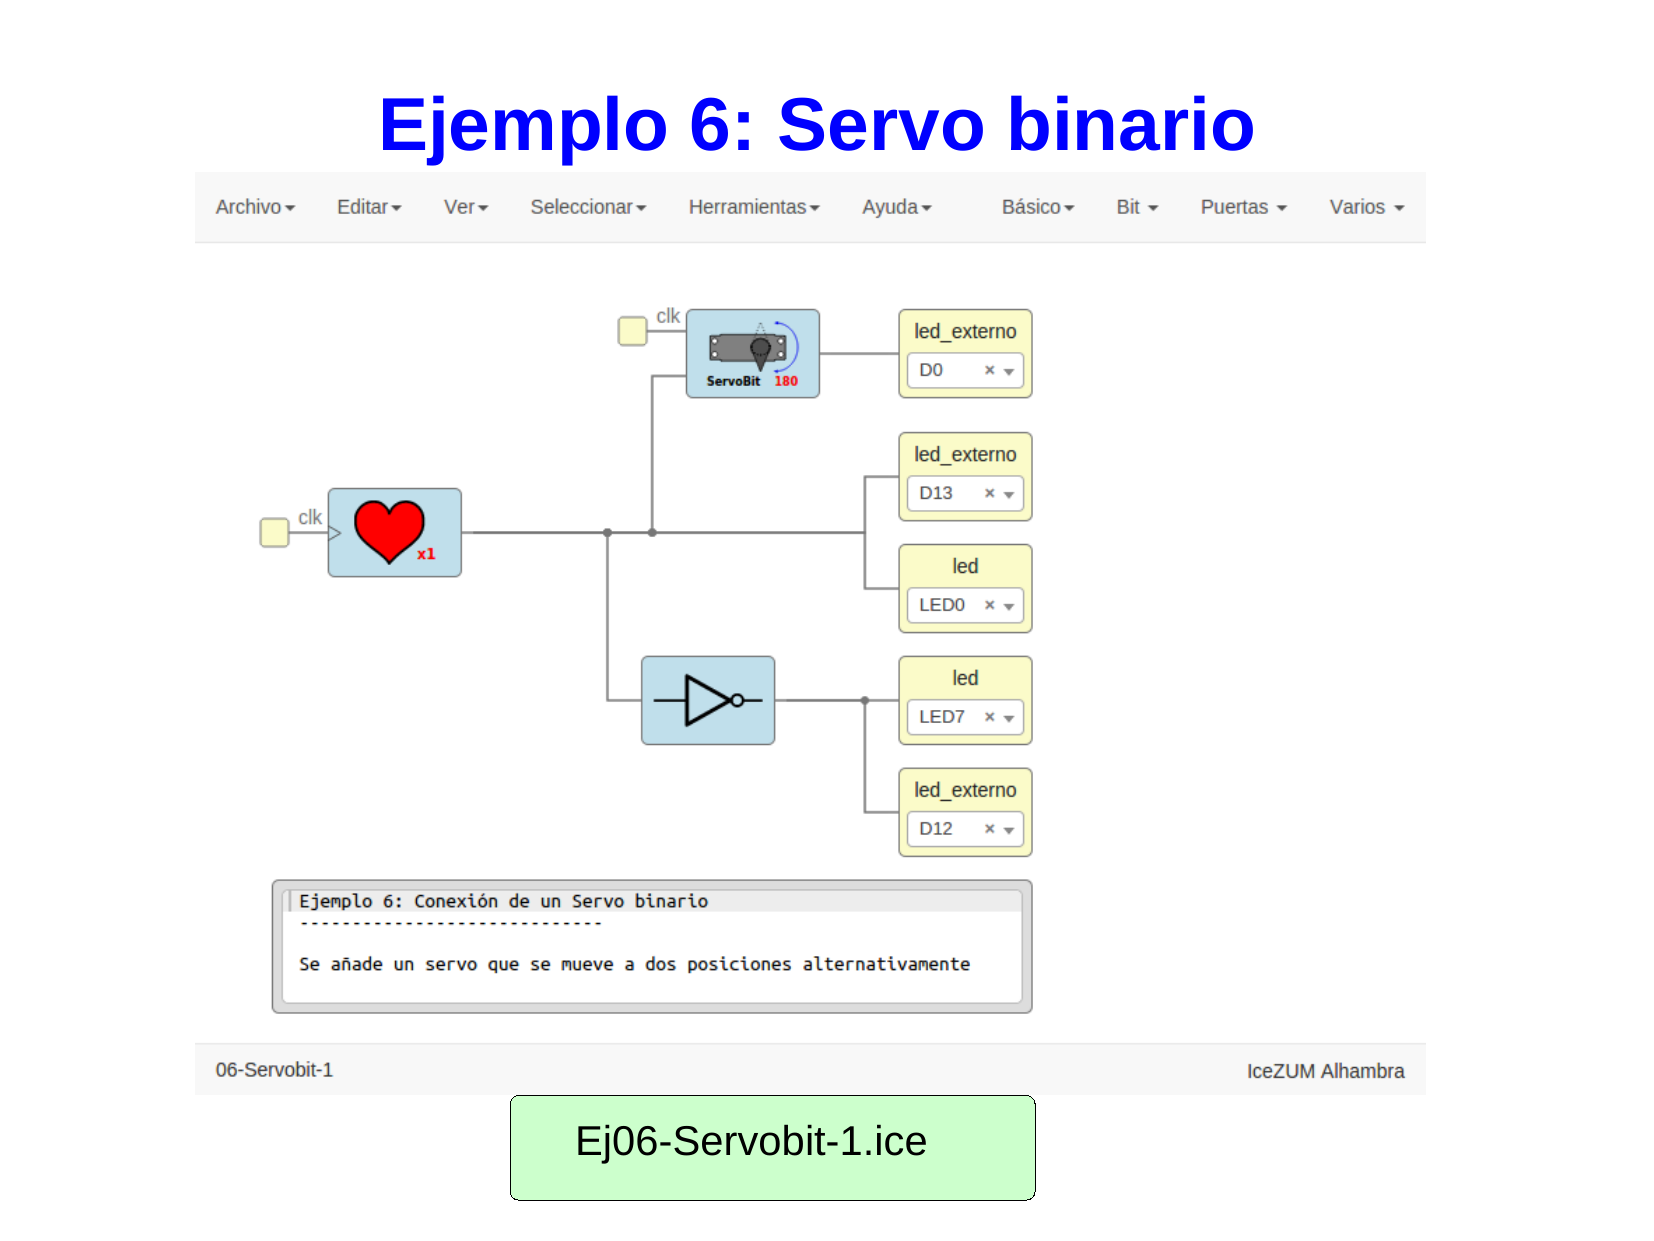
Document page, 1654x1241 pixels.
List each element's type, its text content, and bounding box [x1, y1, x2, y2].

text_box Ej06-Servobit-1.ice [525, 1110, 1021, 1218]
text_box Ejemplo 6: Servo binario [90, 75, 1546, 174]
picture [195, 172, 1426, 1096]
text_box [510, 1096, 1036, 1201]
